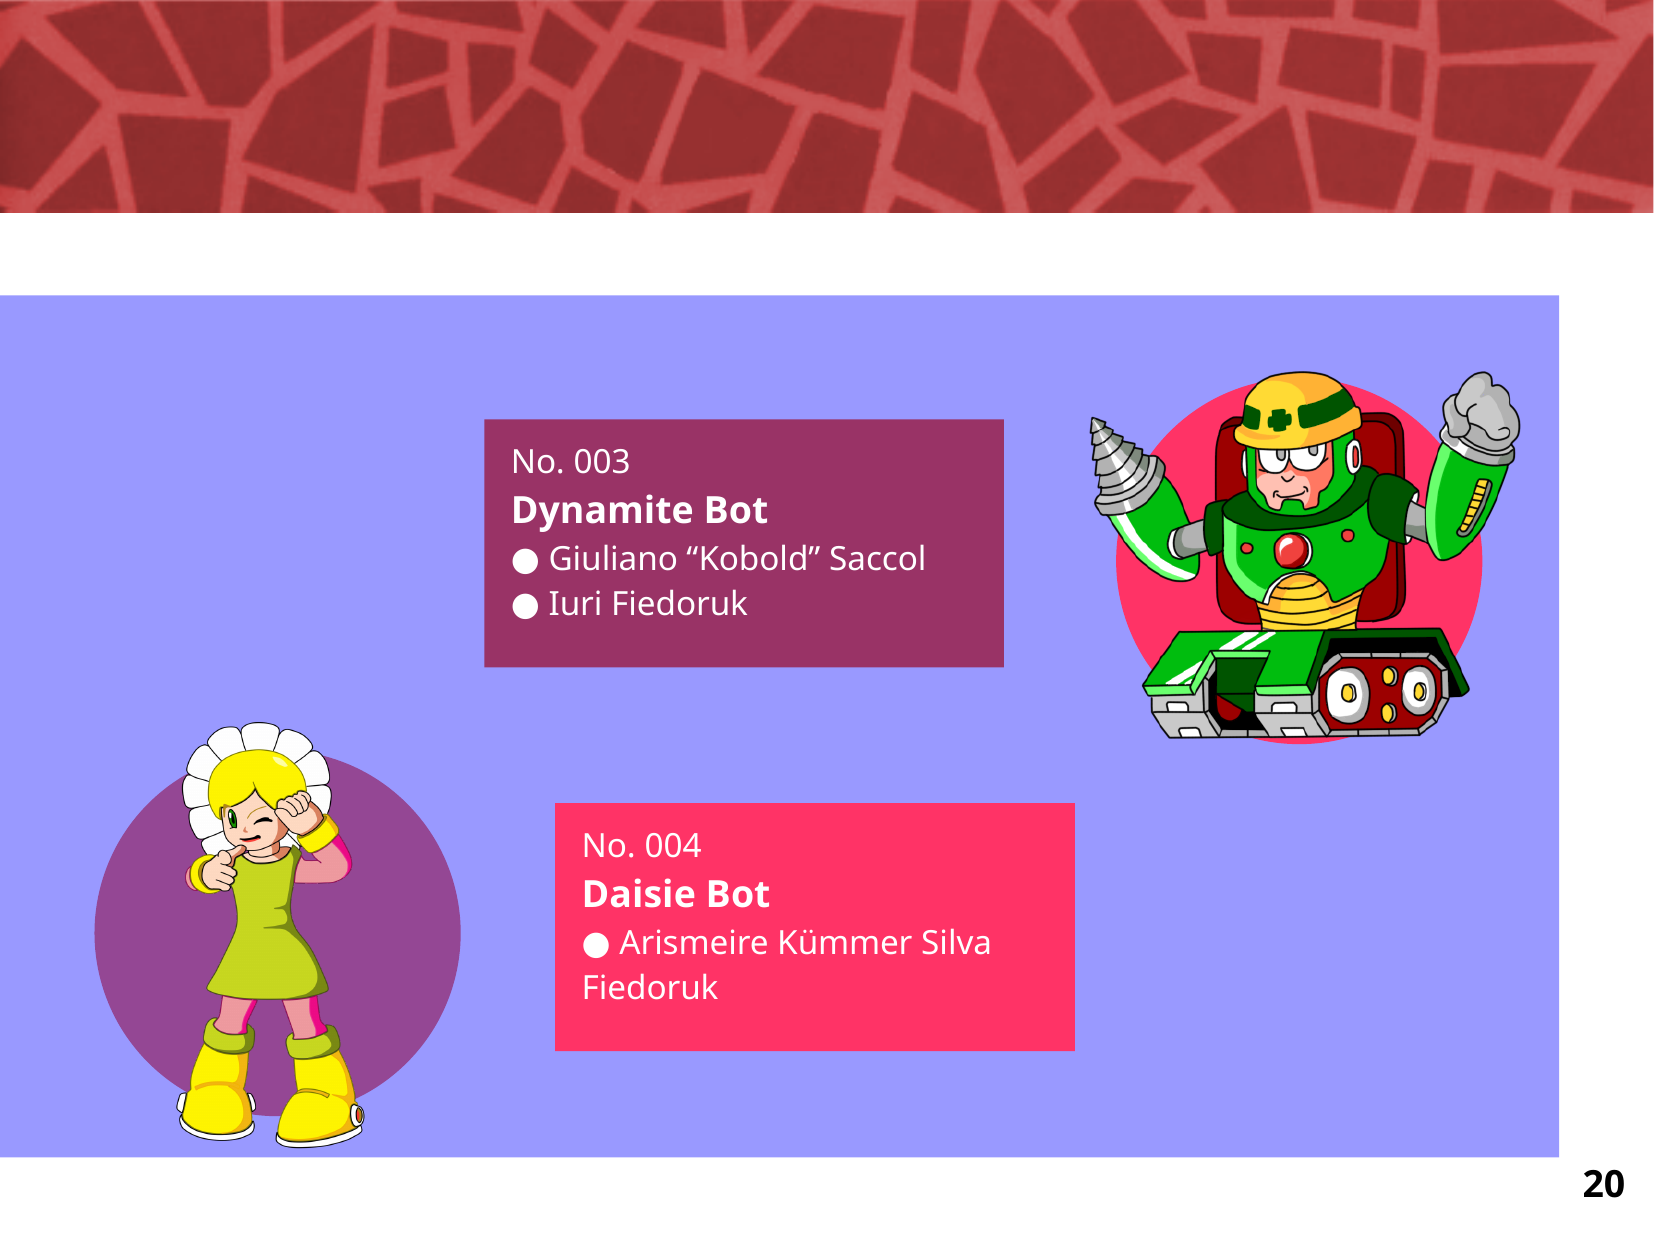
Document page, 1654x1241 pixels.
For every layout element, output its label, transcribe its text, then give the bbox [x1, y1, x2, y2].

text_box No. 003 Dynamite Bot ● Giuliano “Kobold” Saccol ● Iuri Fiedoruk [496, 431, 999, 656]
text_box [0, 295, 1560, 1158]
picture [150, 720, 390, 1158]
picture [0, 0, 1654, 213]
text_box No. 004 Daisie Bot ● Arismeire Kümmer Silva Fiedoruk [566, 814, 1069, 1040]
picture [1015, 317, 1558, 768]
